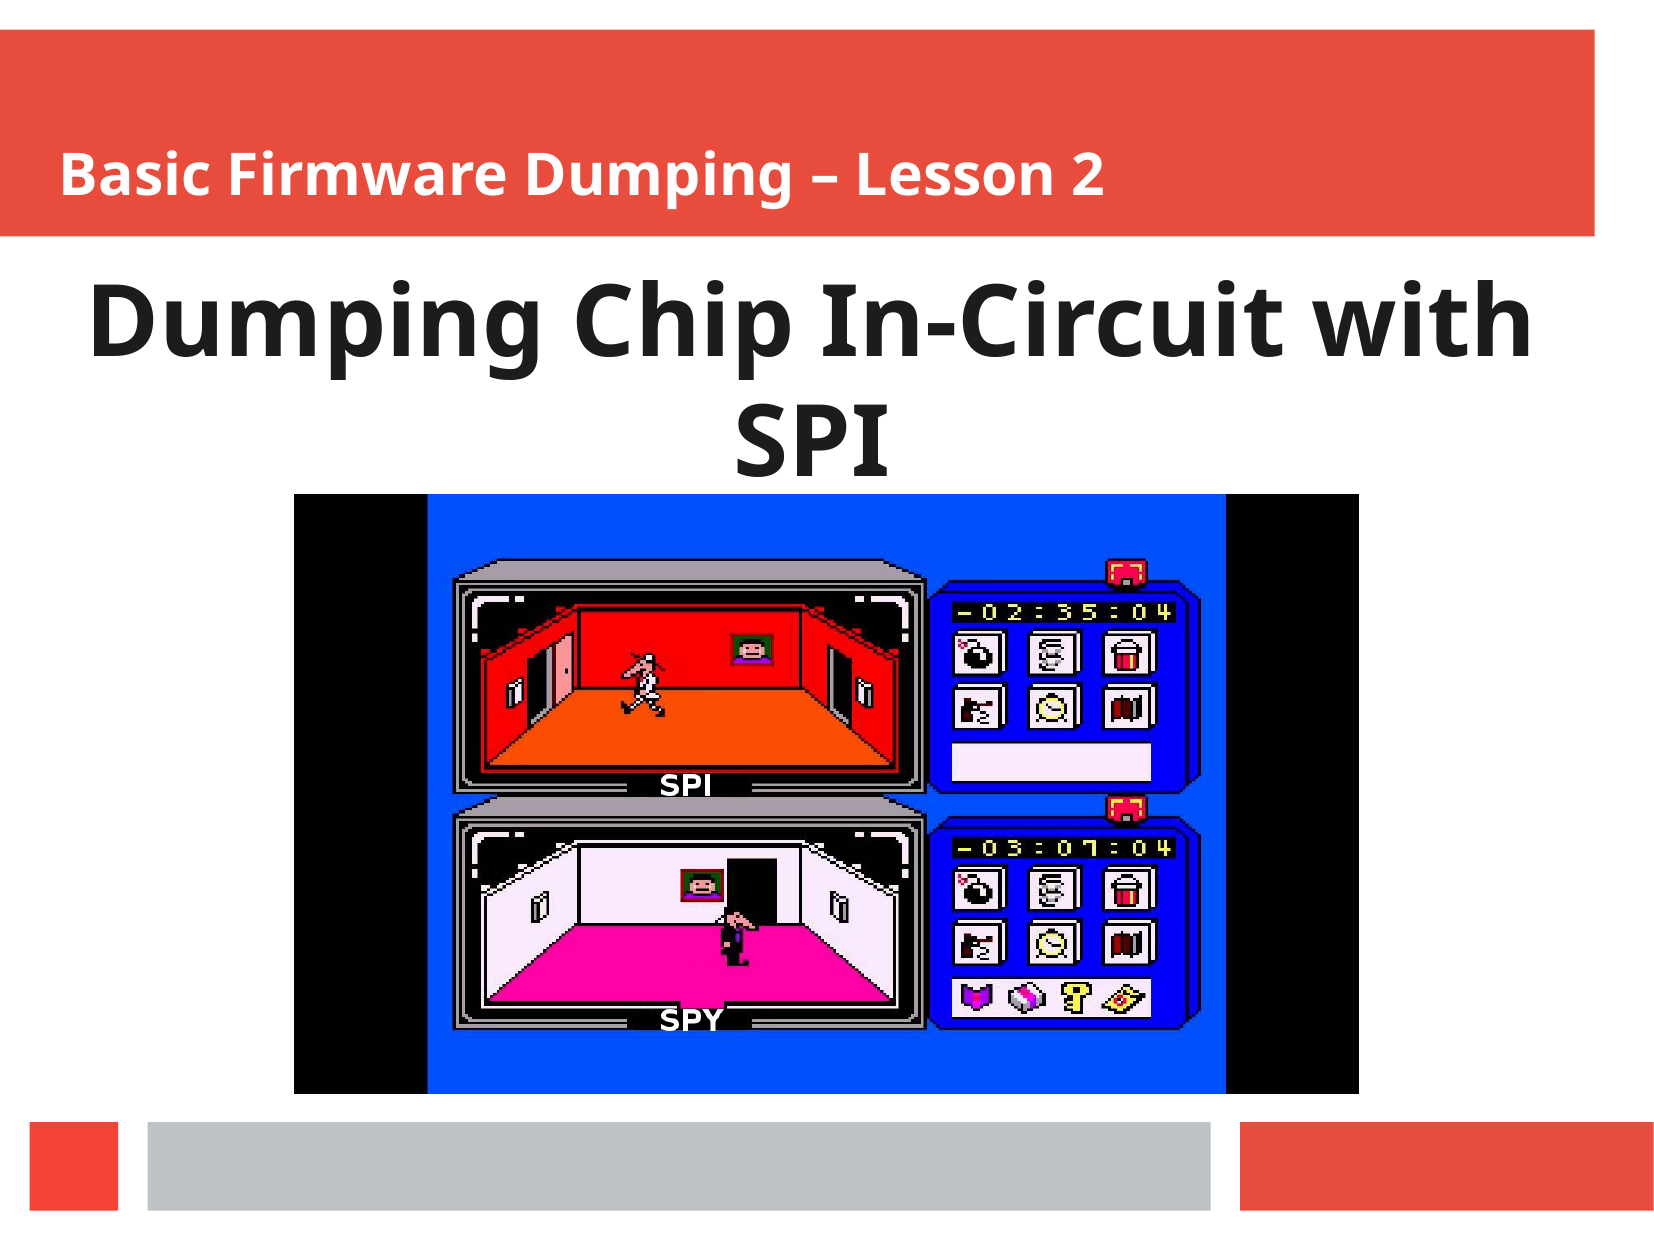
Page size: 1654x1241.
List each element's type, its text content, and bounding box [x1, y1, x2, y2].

text_box Dumping Chip In-Circuit with SPI (Pronounced Spy) [59, 256, 1565, 1093]
text_box Basic Firmware Dumping – Lesson 2 [59, 59, 1595, 207]
picture [294, 494, 1359, 1094]
